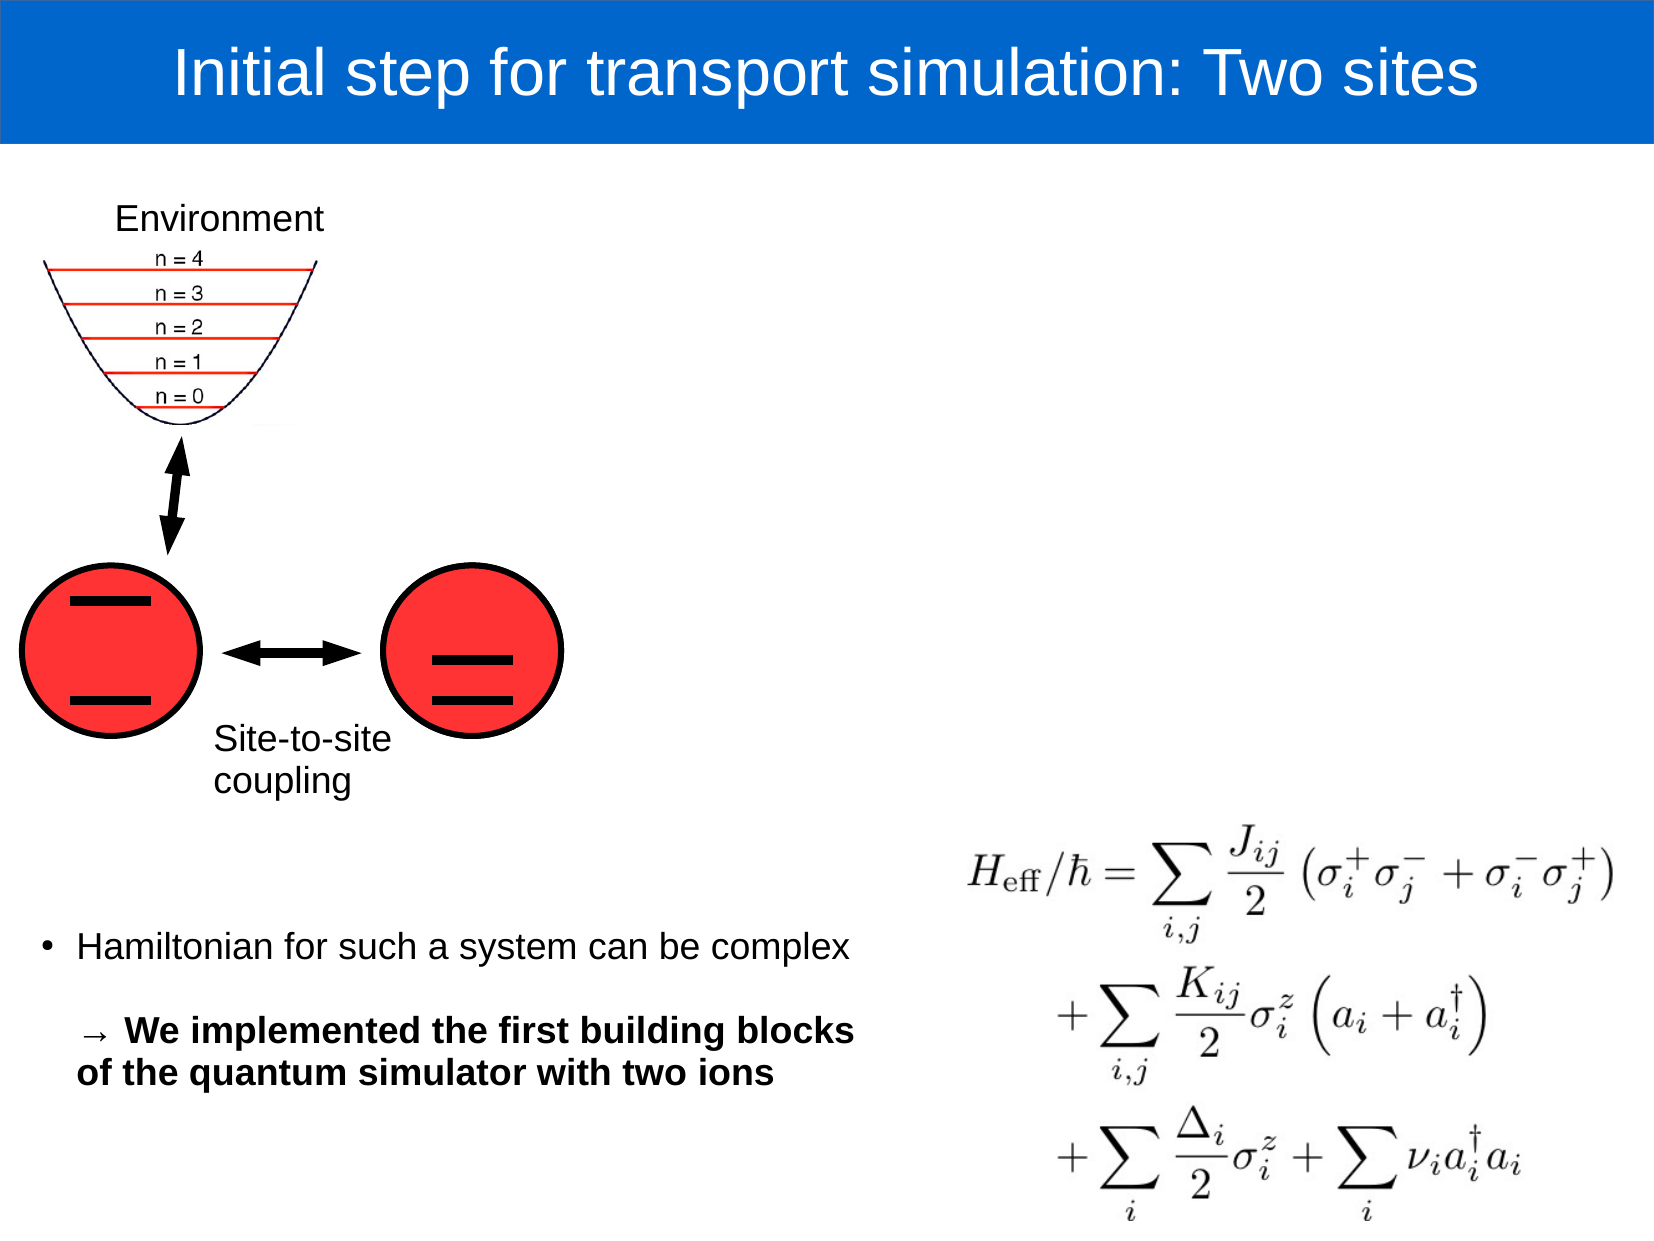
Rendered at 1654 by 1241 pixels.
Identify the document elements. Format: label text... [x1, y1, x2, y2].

picture [967, 823, 1614, 1221]
picture [40, 249, 321, 428]
text_box Environment [99, 190, 340, 247]
text_box [21, 565, 200, 736]
text_box Hamiltonian for such a system can be complex → We implemented the first building blocks of the quantum simulator with two ions [26, 918, 871, 1102]
text_box Site-to-site coupling [198, 710, 408, 810]
title Initial step for transport simulation: Two sites [0, 2, 1654, 144]
text_box [383, 565, 562, 736]
